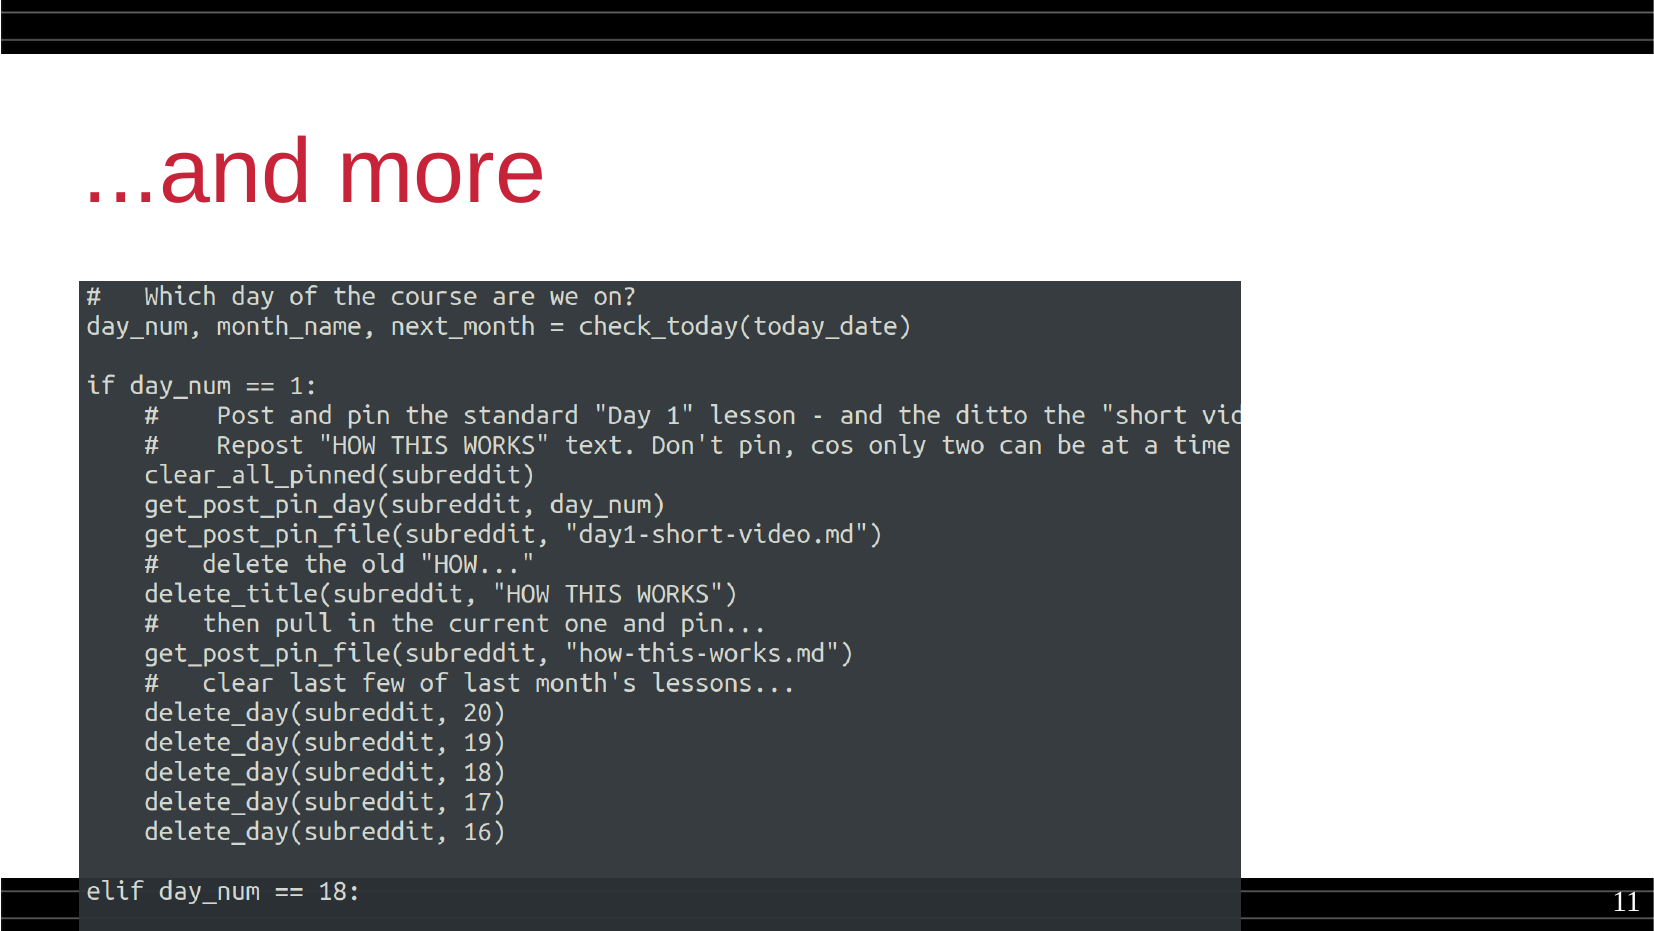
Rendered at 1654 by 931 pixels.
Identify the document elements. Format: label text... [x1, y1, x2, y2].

picture [1, 281, 1654, 931]
title ...and more [82, 92, 1571, 249]
picture [1, 0, 1654, 54]
